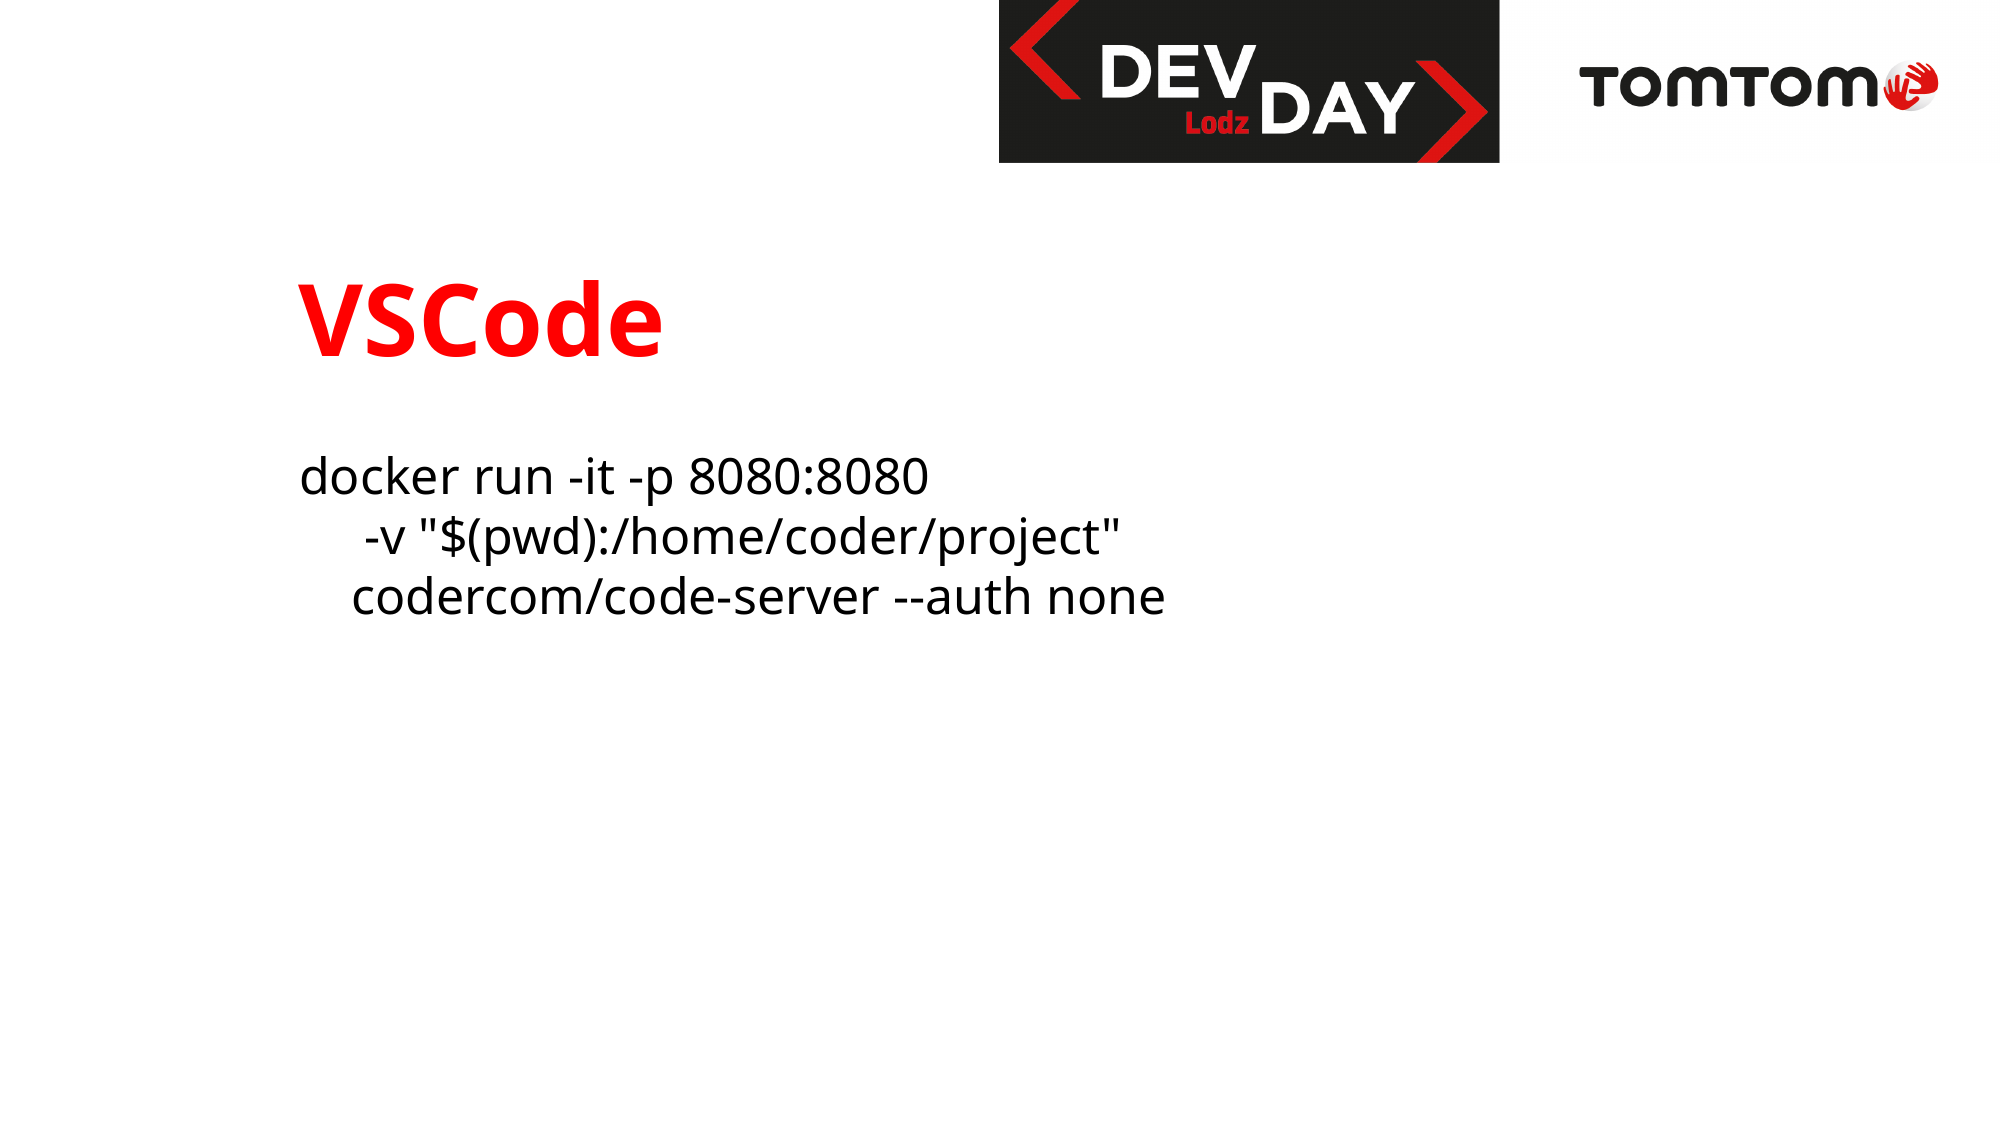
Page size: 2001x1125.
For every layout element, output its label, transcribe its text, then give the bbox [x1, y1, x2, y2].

text_box VSCode [283, 249, 1717, 385]
text_box docker run -it -p 8080:8080 -v "$(pwd):/home/coder/project" codercom/code-server --auth none [284, 437, 1718, 677]
picture [999, 0, 2000, 164]
